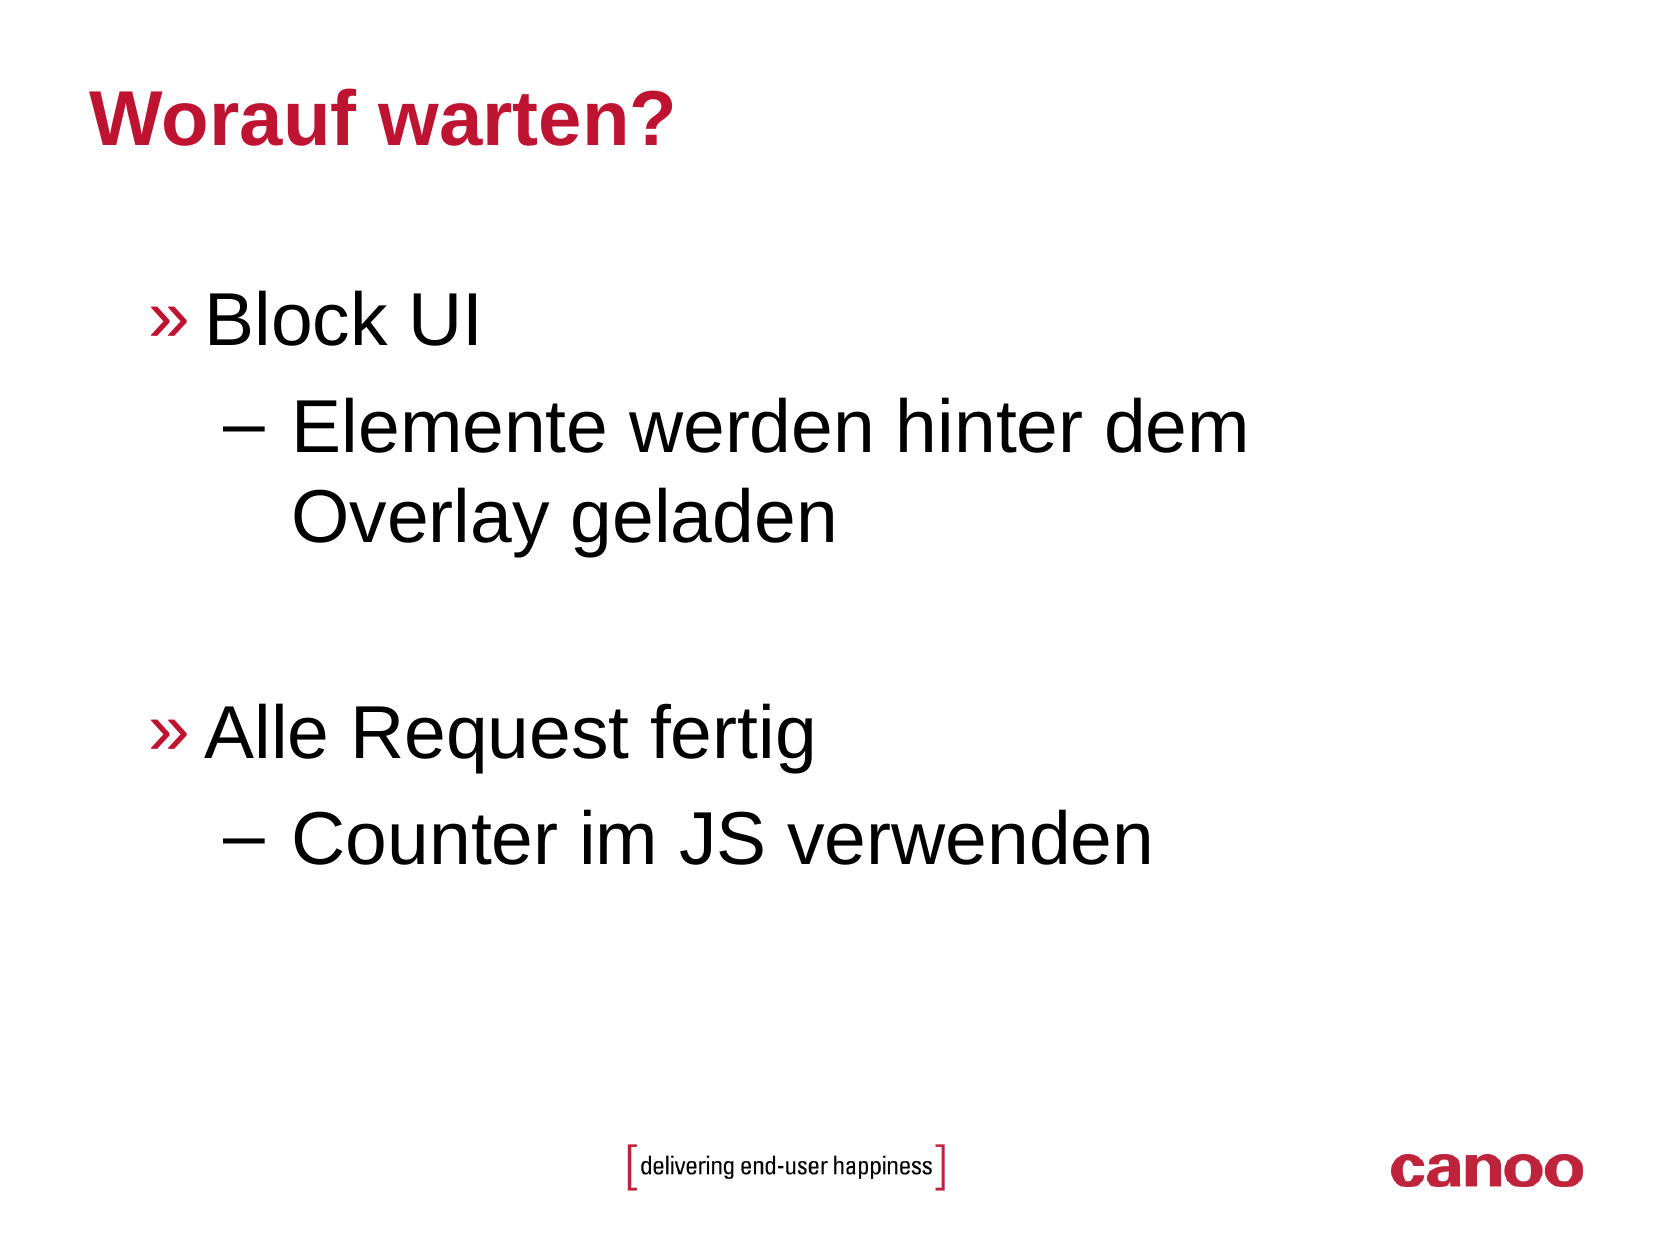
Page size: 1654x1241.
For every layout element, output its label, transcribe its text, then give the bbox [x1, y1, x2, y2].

picture [621, 1140, 951, 1194]
picture [1391, 1154, 1583, 1187]
title Worauf warten? [75, 60, 1591, 181]
list Block UI Elemente werden hinter dem Overlay geladen Alle Request fertig Counter im JS verwenden [134, 263, 1546, 1034]
